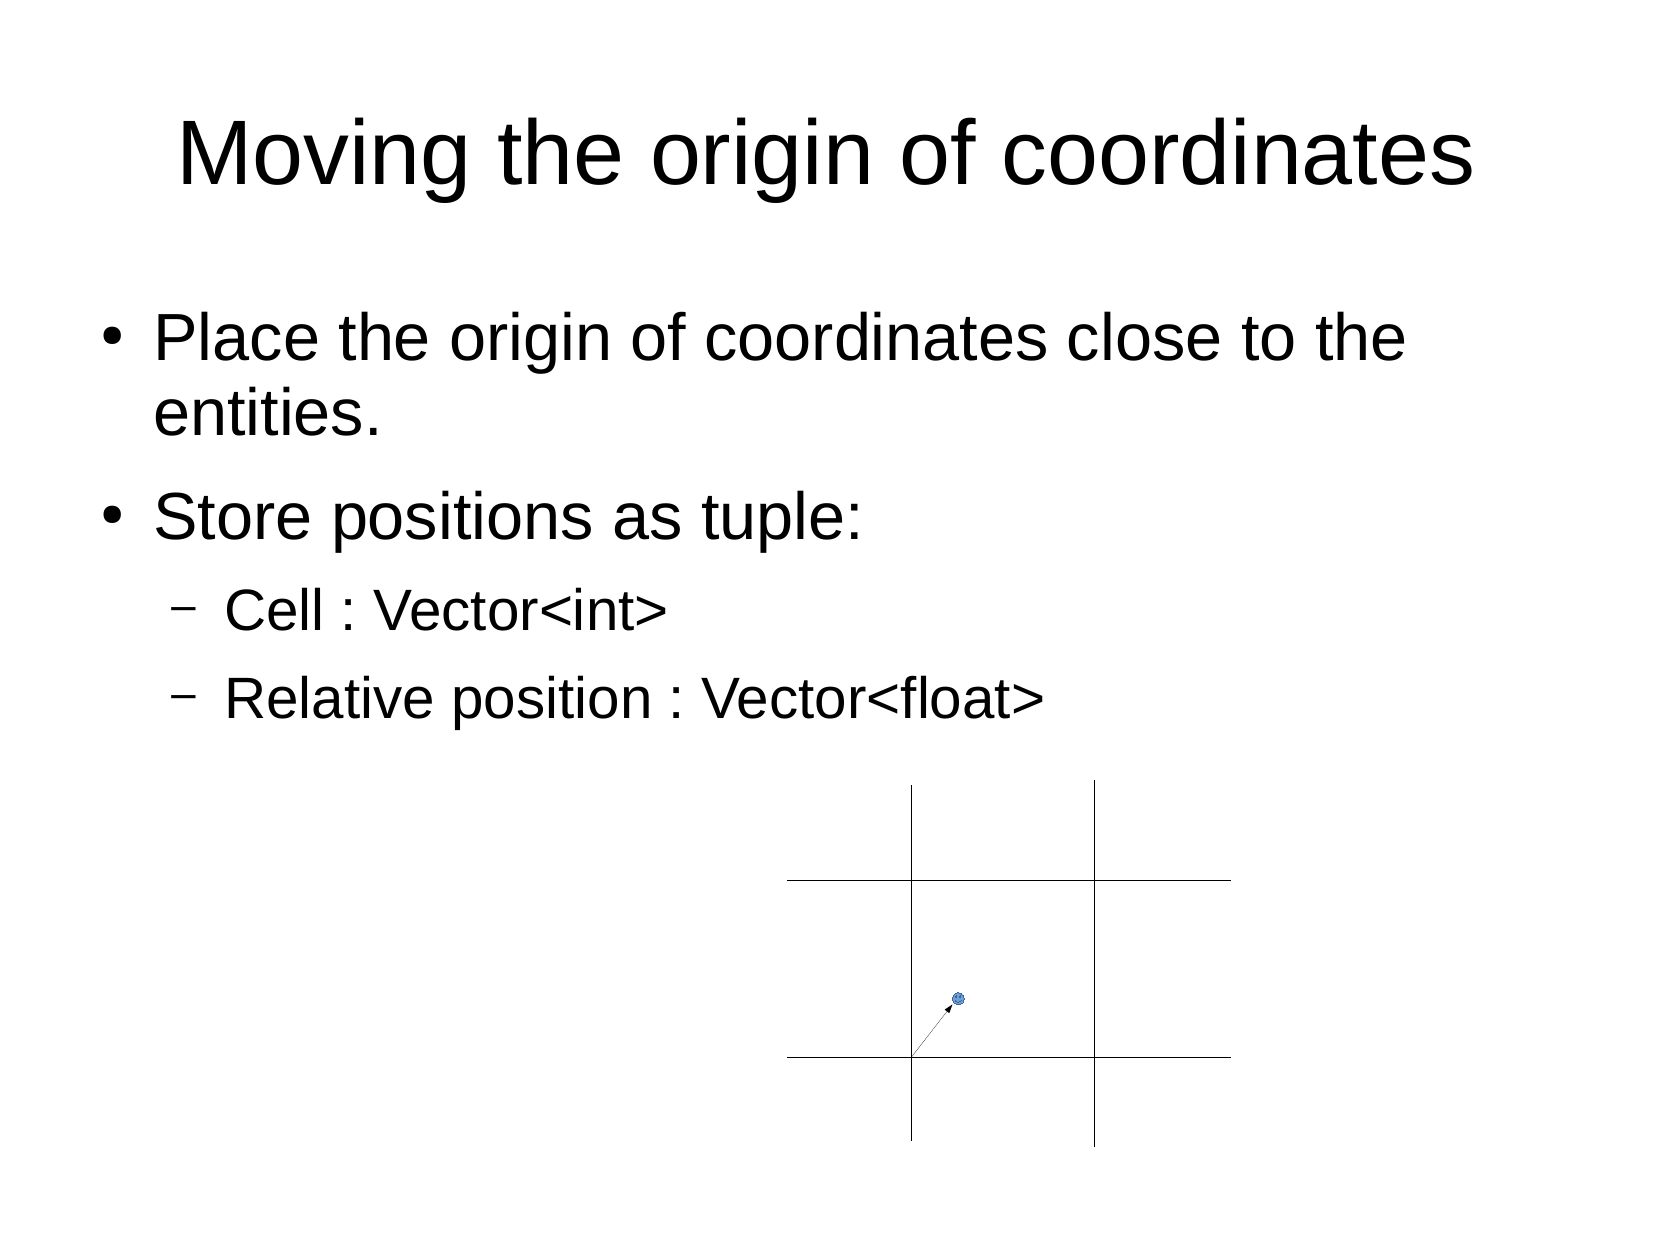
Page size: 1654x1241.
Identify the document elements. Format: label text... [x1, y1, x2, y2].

title Moving the origin of coordinates [82, 49, 1571, 257]
text_box [952, 992, 965, 1005]
list Place the origin of coordinates close to the entities. Store positions as tuple: Cell : Vector<int> Relative position : Vector<float> [82, 300, 1571, 766]
